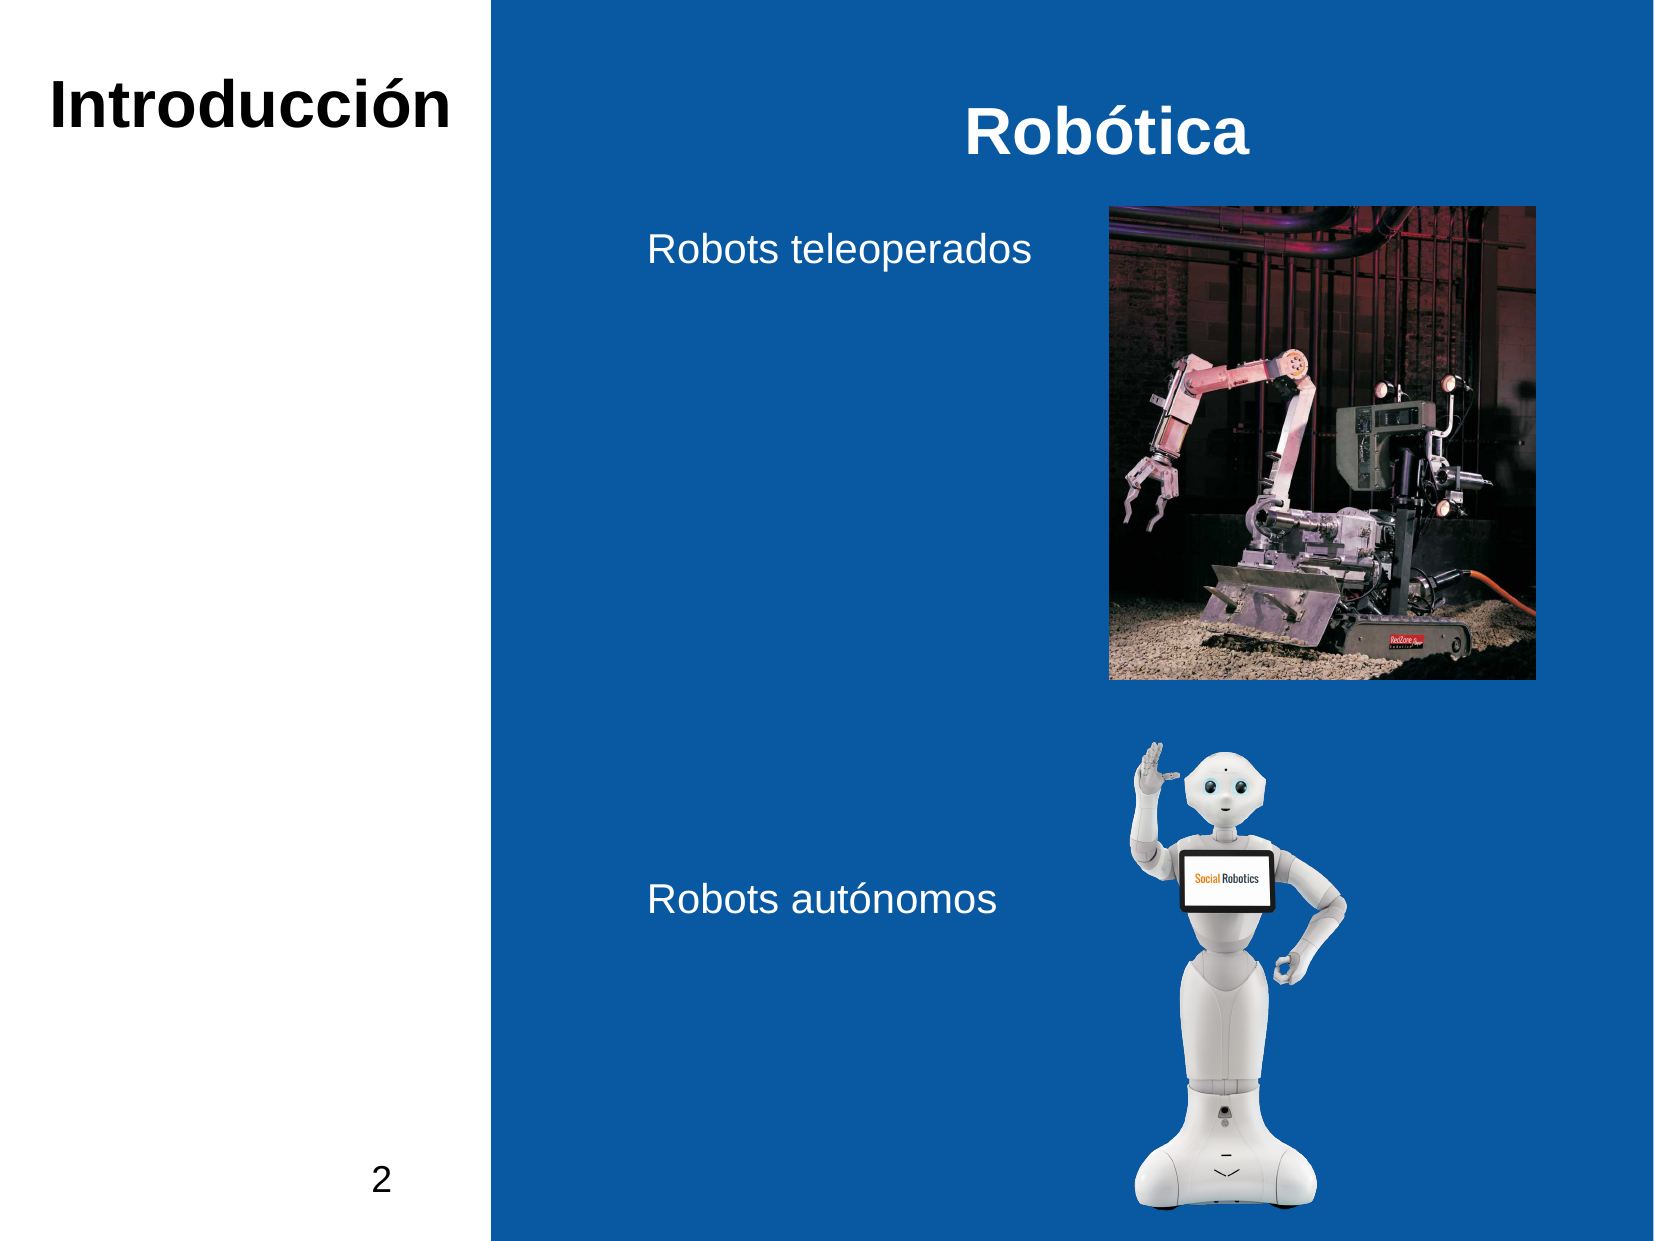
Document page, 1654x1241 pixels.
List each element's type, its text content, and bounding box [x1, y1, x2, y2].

picture [491, 0, 1654, 1241]
title Robótica [885, 88, 1329, 175]
list Robots teleoperados Robots autónomos [590, 225, 1447, 1007]
title Introducción [29, 67, 473, 143]
